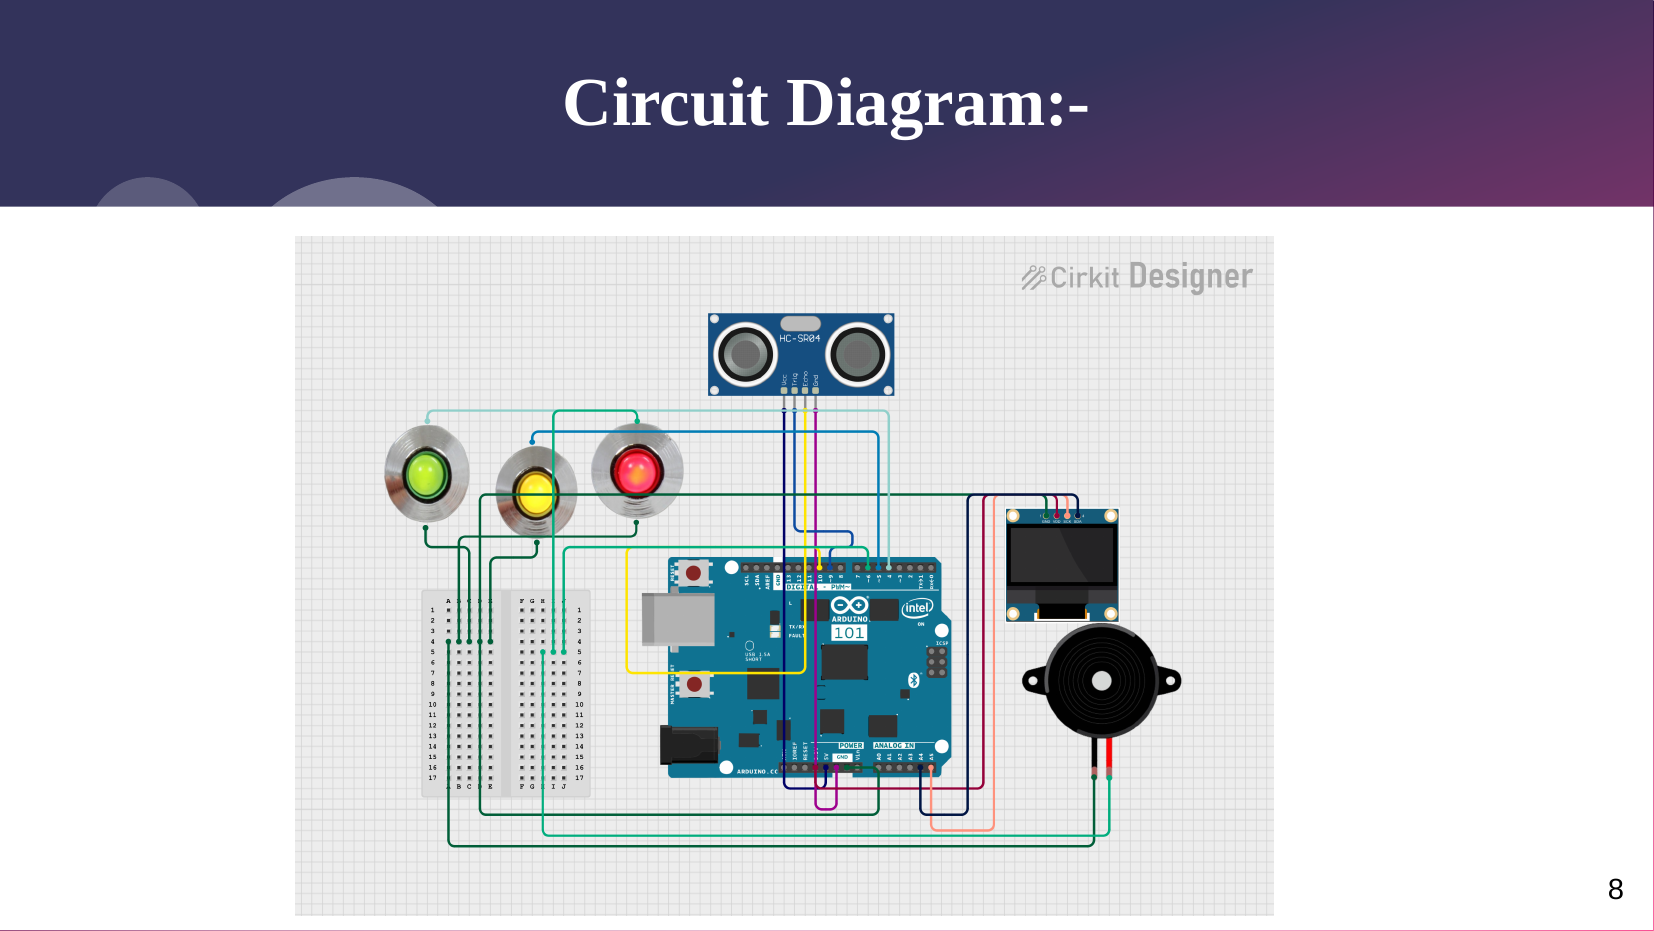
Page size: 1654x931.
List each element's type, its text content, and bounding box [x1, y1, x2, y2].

title Circuit Diagram:- [88, 44, 1565, 207]
picture [295, 236, 1274, 916]
